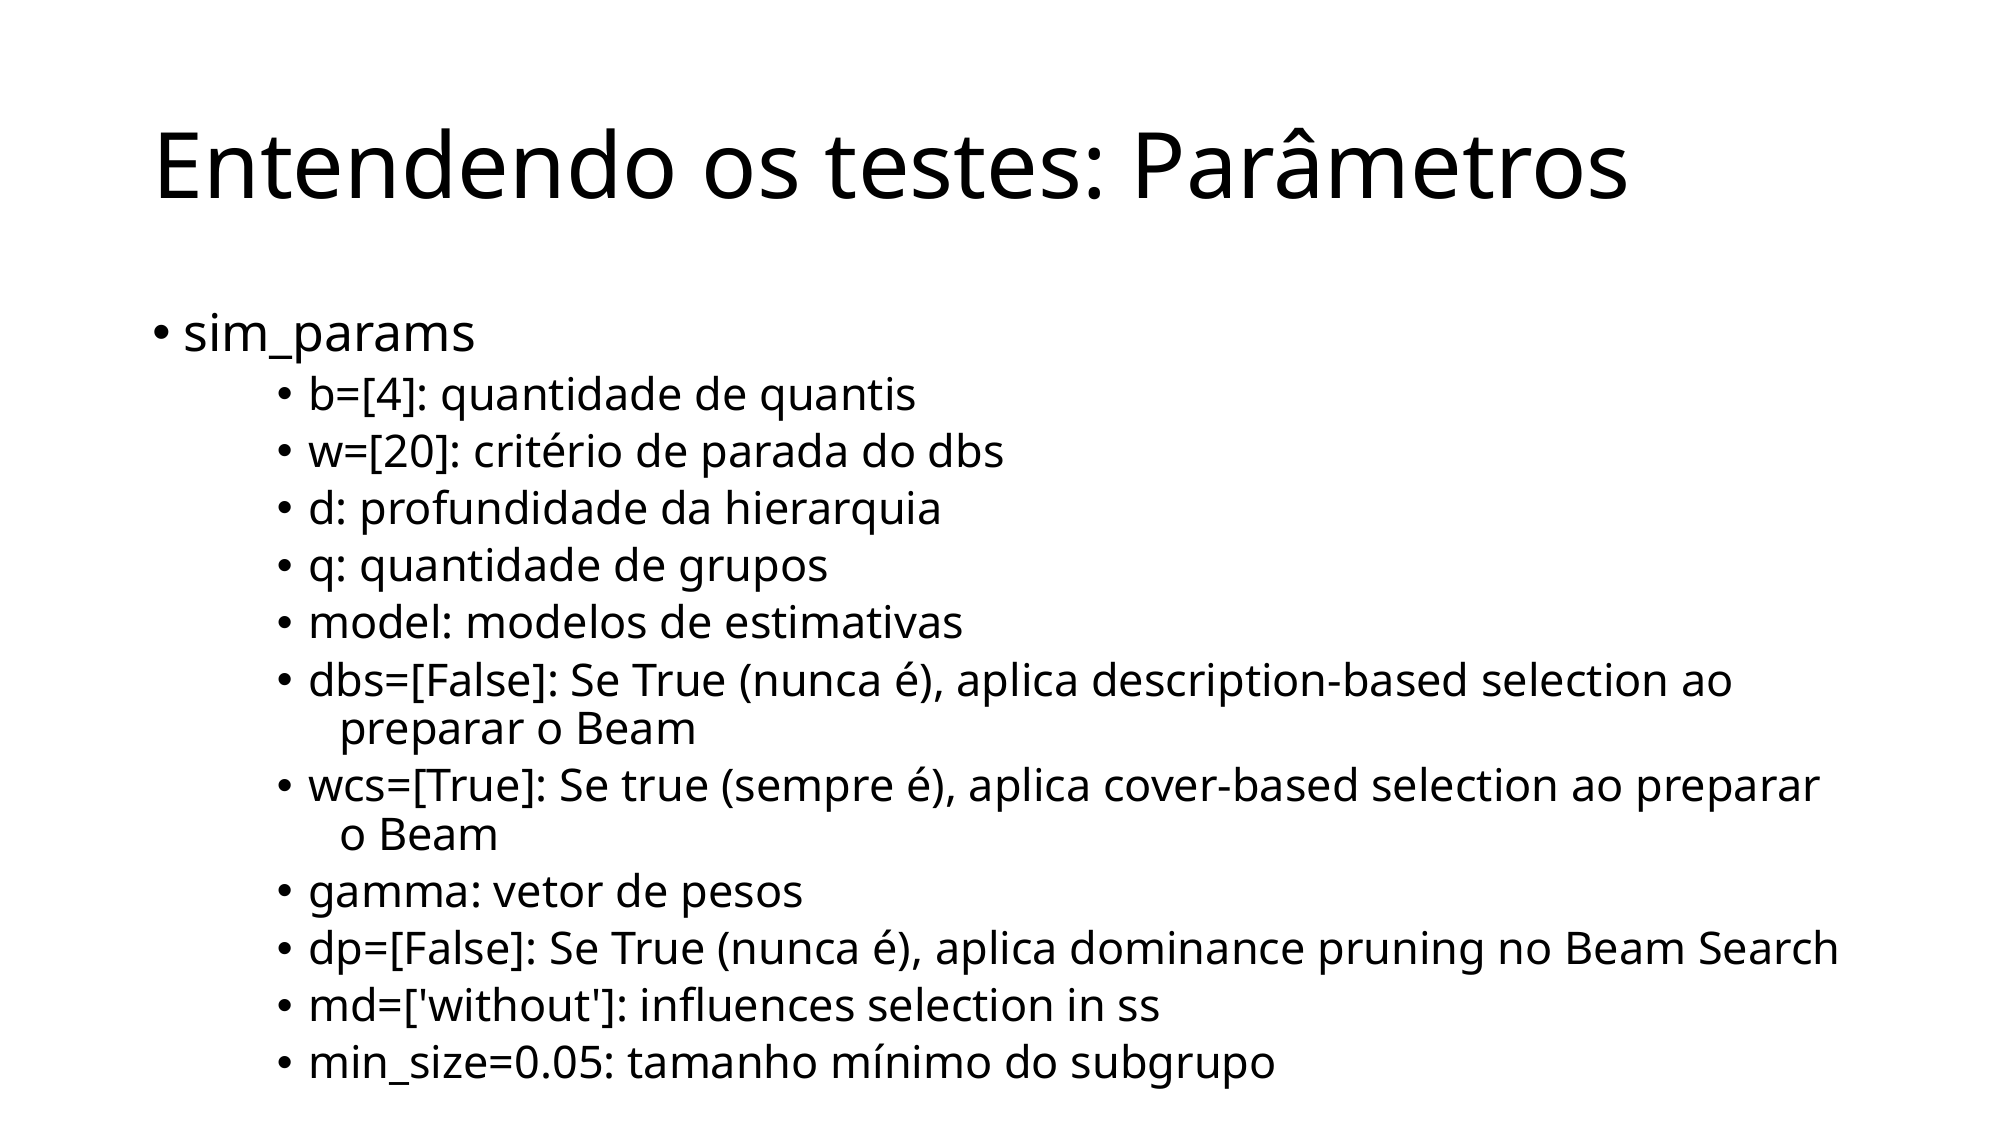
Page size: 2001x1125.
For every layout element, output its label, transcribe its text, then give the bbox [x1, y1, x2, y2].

list sim_params b=[4]: quantidade de quantis w=[20]: critério de parada do dbs d: profundidade da hierarquia q: quantidade de grupos model: modelos de estimativas dbs=[False]: Se True (nunca é), aplica description-based selection ao preparar o Beam wcs=[True]: Se true (sempre é), aplica cover-based selection ao preparar o Beam gamma: vetor de pesos dp=[False]: Se True (nunca é), aplica dominance pruning no Beam Search md=['without']: influences selection in ss min_size=0.05: tamanho mínimo do subgrupo [137, 299, 1862, 1125]
title Entendendo os testes: Parâmetros [137, 59, 1863, 278]
